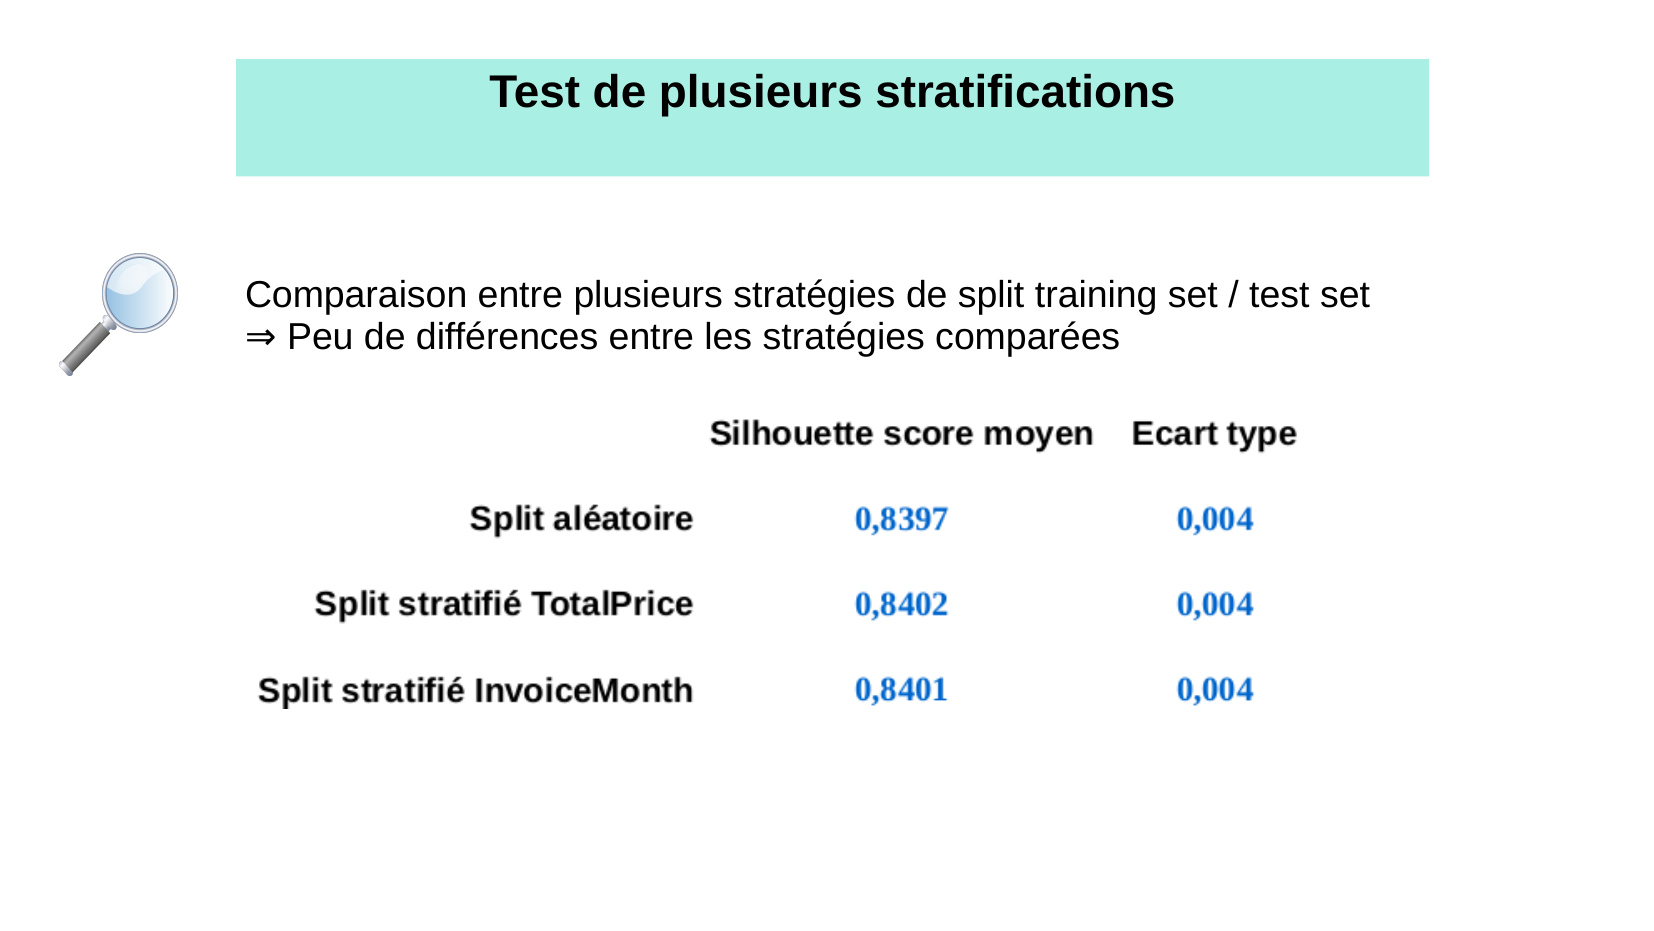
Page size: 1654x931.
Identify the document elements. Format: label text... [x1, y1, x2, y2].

picture [59, 253, 178, 376]
text_box Comparaison entre plusieurs stratégies de split training set / test set ⇒ Peu de différences entre les stratégies comparées [230, 265, 1386, 449]
text_box Test de plusieurs stratifications [236, 59, 1430, 177]
picture [248, 415, 1312, 709]
